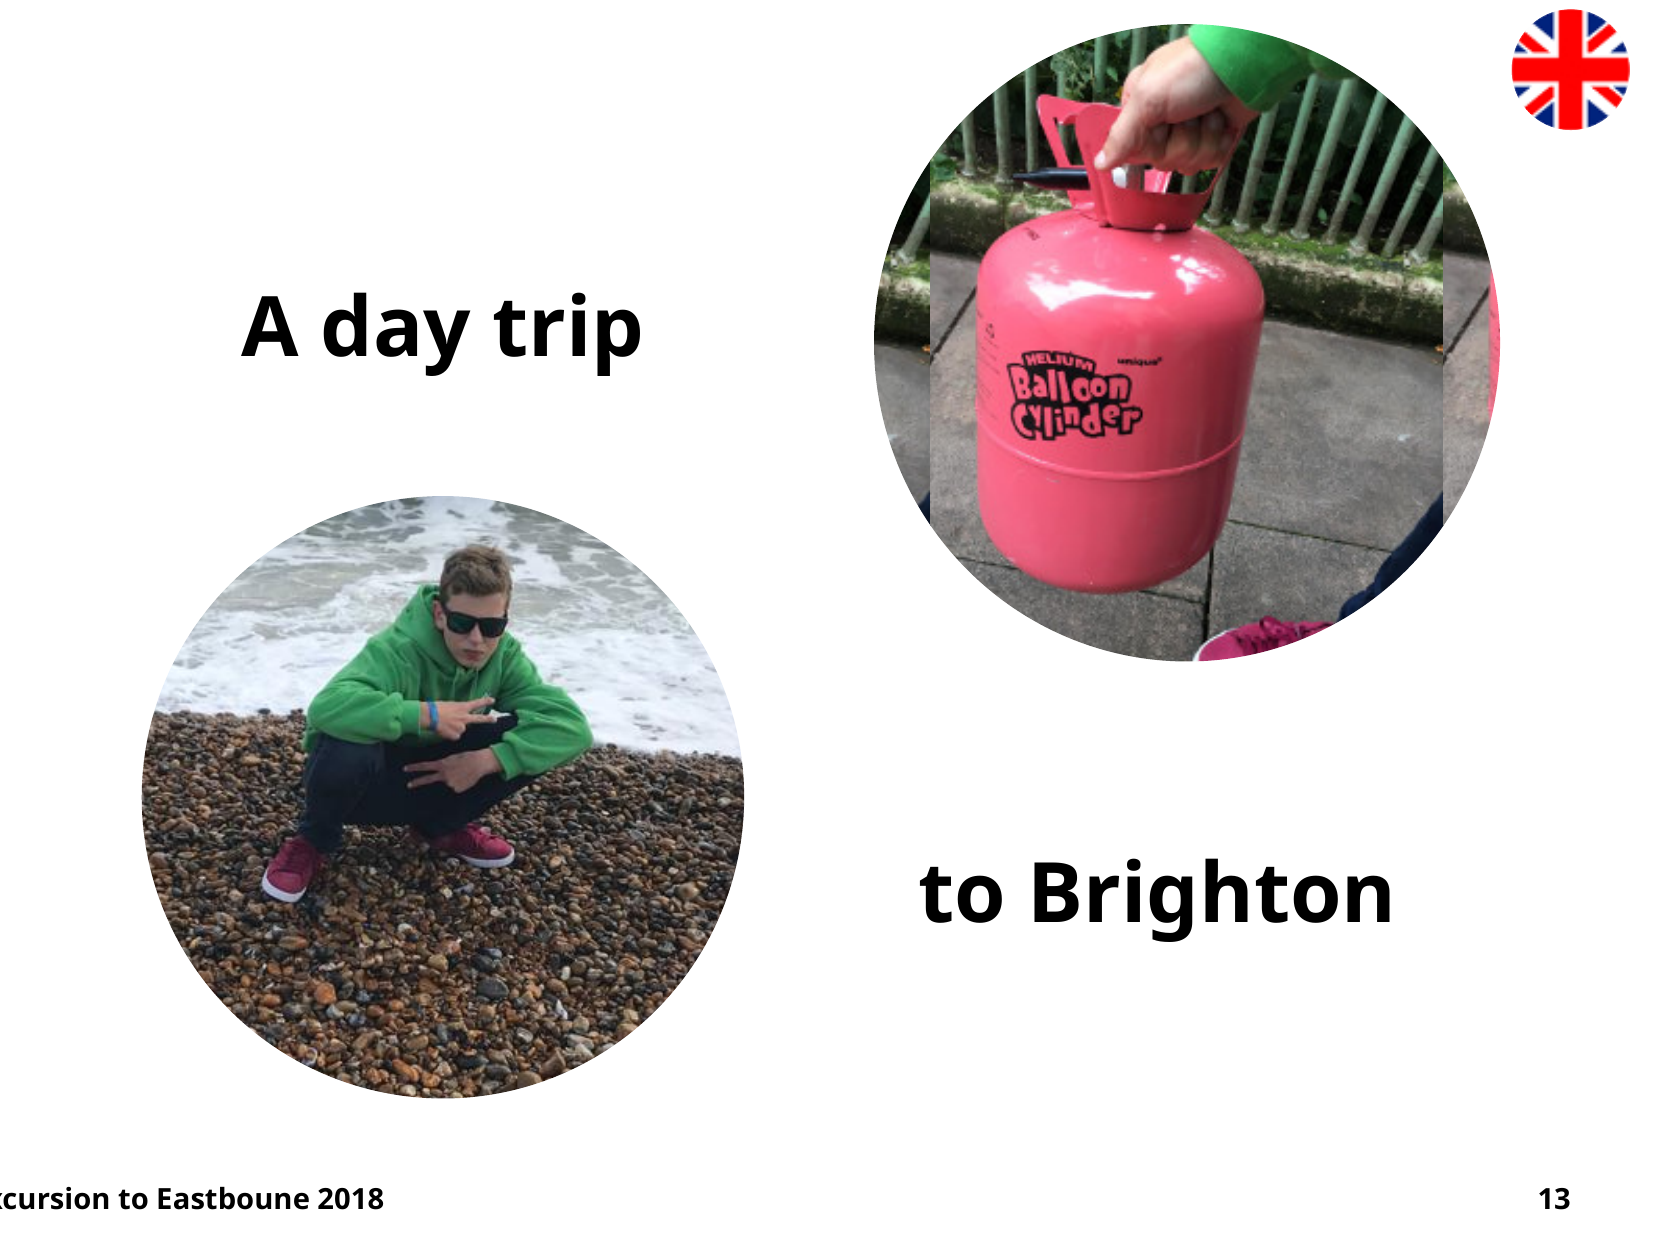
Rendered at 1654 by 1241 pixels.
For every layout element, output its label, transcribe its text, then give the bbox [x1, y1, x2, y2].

text_box A day trip [141, 259, 745, 379]
picture [1511, 9, 1630, 131]
text_box to Brighton [838, 826, 1477, 945]
text_box [141, 496, 745, 1099]
text_box [874, 24, 1501, 662]
